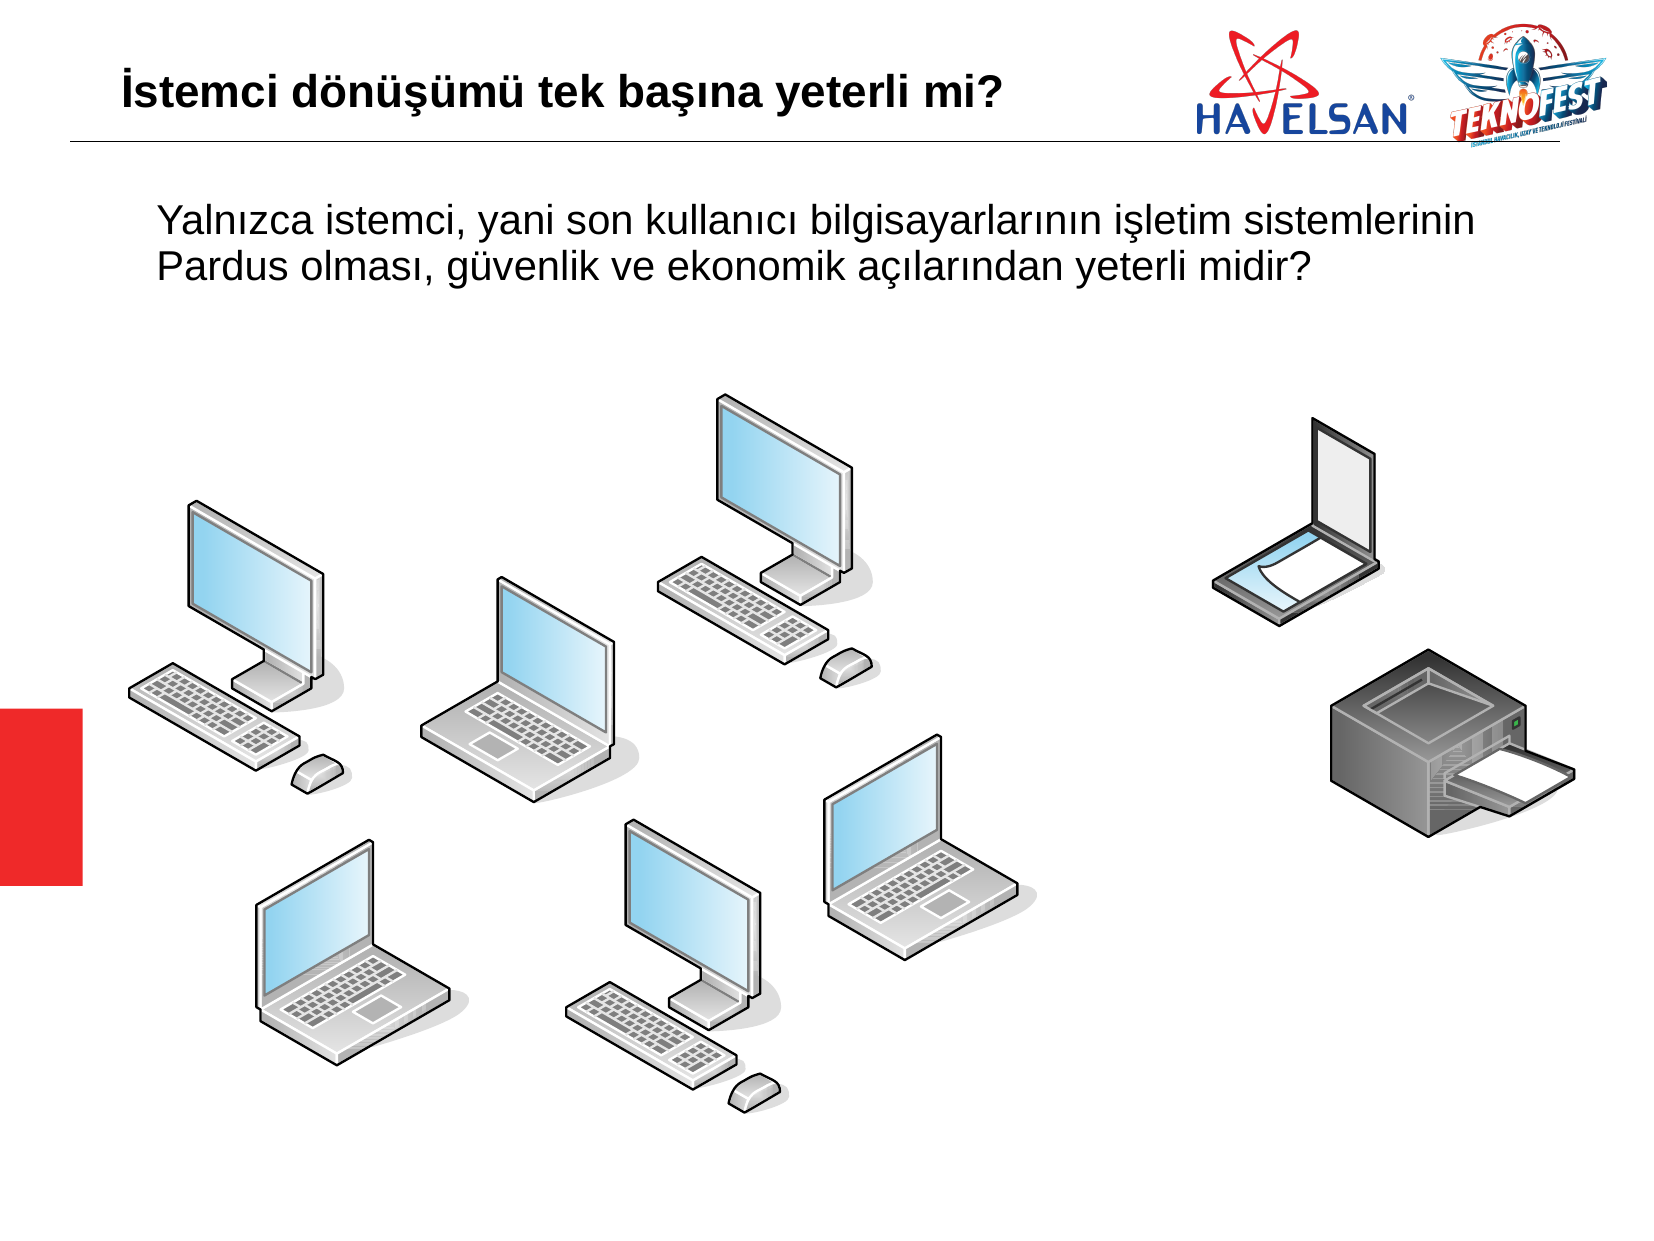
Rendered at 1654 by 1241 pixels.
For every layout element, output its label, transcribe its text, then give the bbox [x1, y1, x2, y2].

text_box [1215, 421, 1377, 624]
text_box [377, 991, 468, 1045]
text_box [826, 737, 1016, 958]
text_box [539, 737, 639, 802]
text_box [944, 885, 1036, 940]
text_box [423, 579, 612, 800]
text_box [275, 660, 343, 712]
text_box [823, 650, 870, 685]
text_box [1437, 809, 1507, 835]
text_box [731, 1076, 778, 1110]
text_box [627, 822, 759, 1028]
text_box [712, 979, 780, 1031]
picture [1195, 17, 1630, 154]
text_box Yalnızca istemci, yani son kullanıcı bilgisayarlarının işletim sistemlerinin Pardus olması, güvenlik ve ekonomik açılarından yeterli midir? [141, 188, 1548, 297]
text_box [793, 635, 837, 662]
text_box [660, 559, 827, 662]
text_box İstemci dönüşümü tek başına yeterli mi? [106, 59, 1536, 126]
text_box [1319, 564, 1385, 606]
text_box [312, 766, 351, 794]
text_box [748, 1085, 788, 1113]
text_box [568, 984, 735, 1087]
text_box [702, 1060, 745, 1087]
text_box [842, 660, 880, 687]
text_box [805, 554, 872, 605]
text_box [131, 666, 298, 768]
text_box [190, 503, 322, 709]
text_box [1520, 792, 1556, 813]
text_box [265, 741, 308, 768]
text_box [1333, 652, 1572, 835]
text_box [258, 842, 448, 1063]
text_box [719, 397, 850, 603]
text_box [294, 757, 341, 791]
